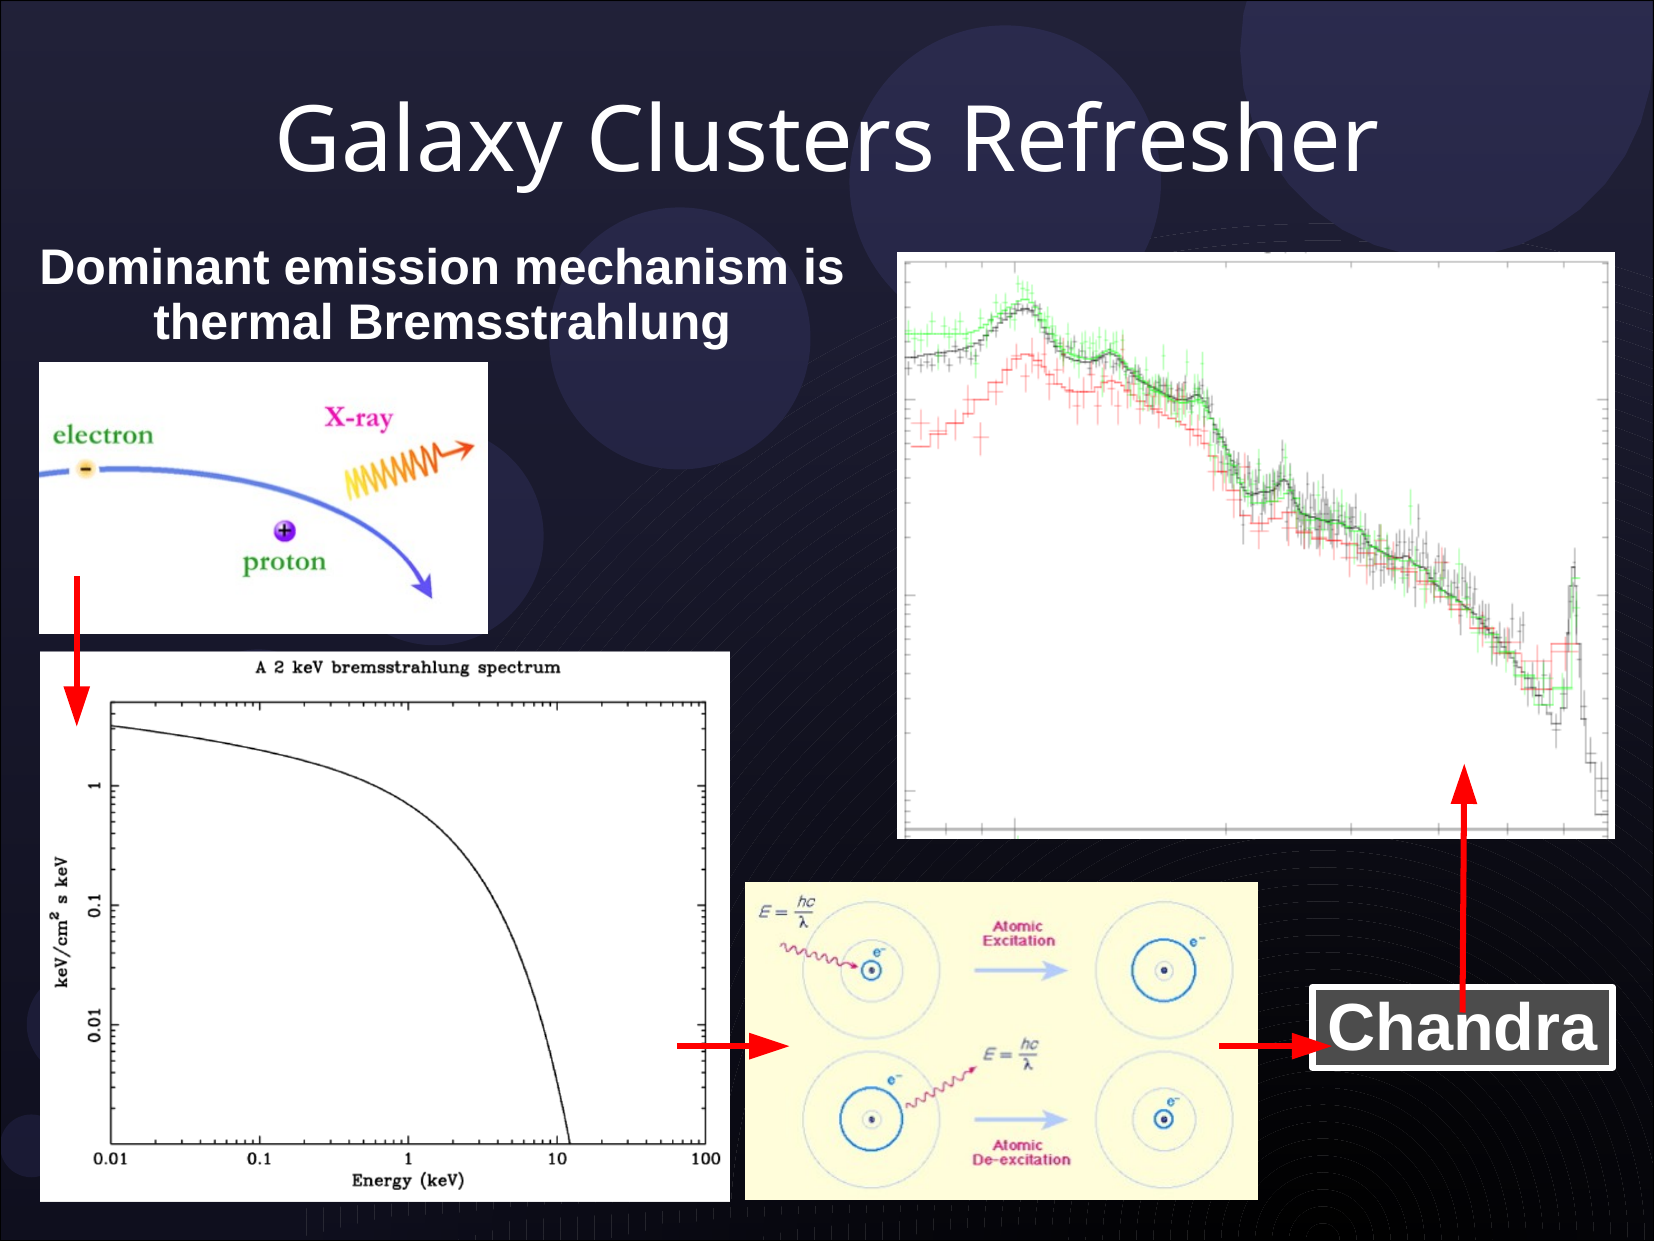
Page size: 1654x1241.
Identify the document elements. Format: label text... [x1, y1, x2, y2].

text_box Dominant emission mechanism is thermal Bremsstrahlung [39, 238, 865, 361]
title Galaxy Clusters Refresher [121, 32, 1534, 240]
text_box Chandra [1312, 986, 1613, 1068]
picture [39, 362, 488, 634]
picture [897, 252, 1615, 839]
picture [745, 882, 1258, 1200]
picture [39, 651, 730, 1202]
